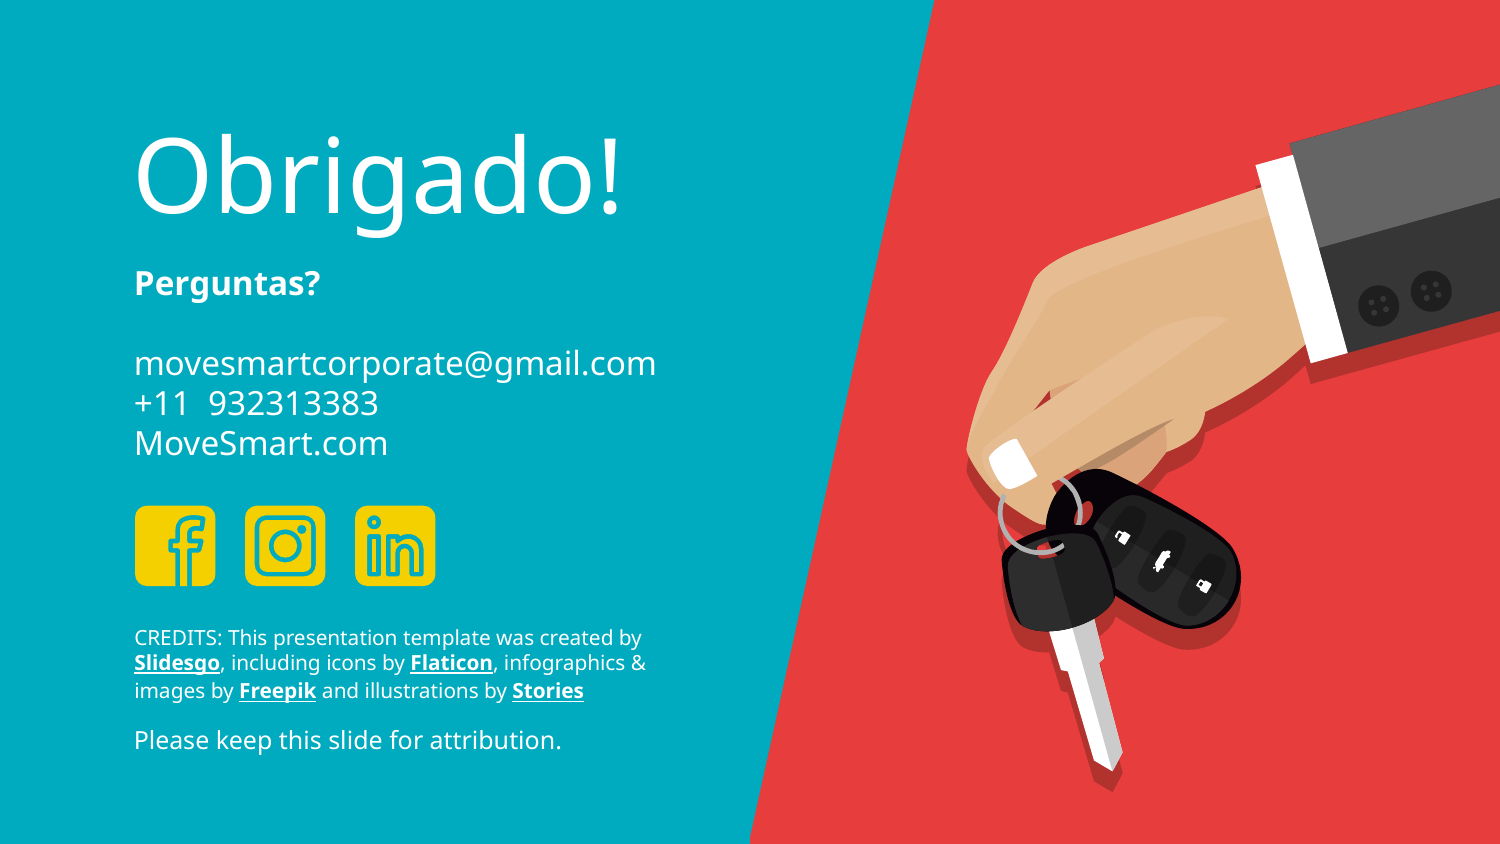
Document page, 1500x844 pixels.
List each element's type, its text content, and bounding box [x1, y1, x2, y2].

title Obrigado! [116, 97, 830, 247]
text_box Please keep this slide for attribution. [118, 710, 685, 769]
text_box [245, 505, 326, 587]
subtitle Perguntas? movesmartcorporate@gmail.com +11 932313383 MoveSmart.com [118, 247, 685, 484]
text_box [172, 519, 201, 587]
text_box [355, 505, 436, 587]
text_box [966, 84, 1500, 793]
text_box [135, 505, 216, 587]
